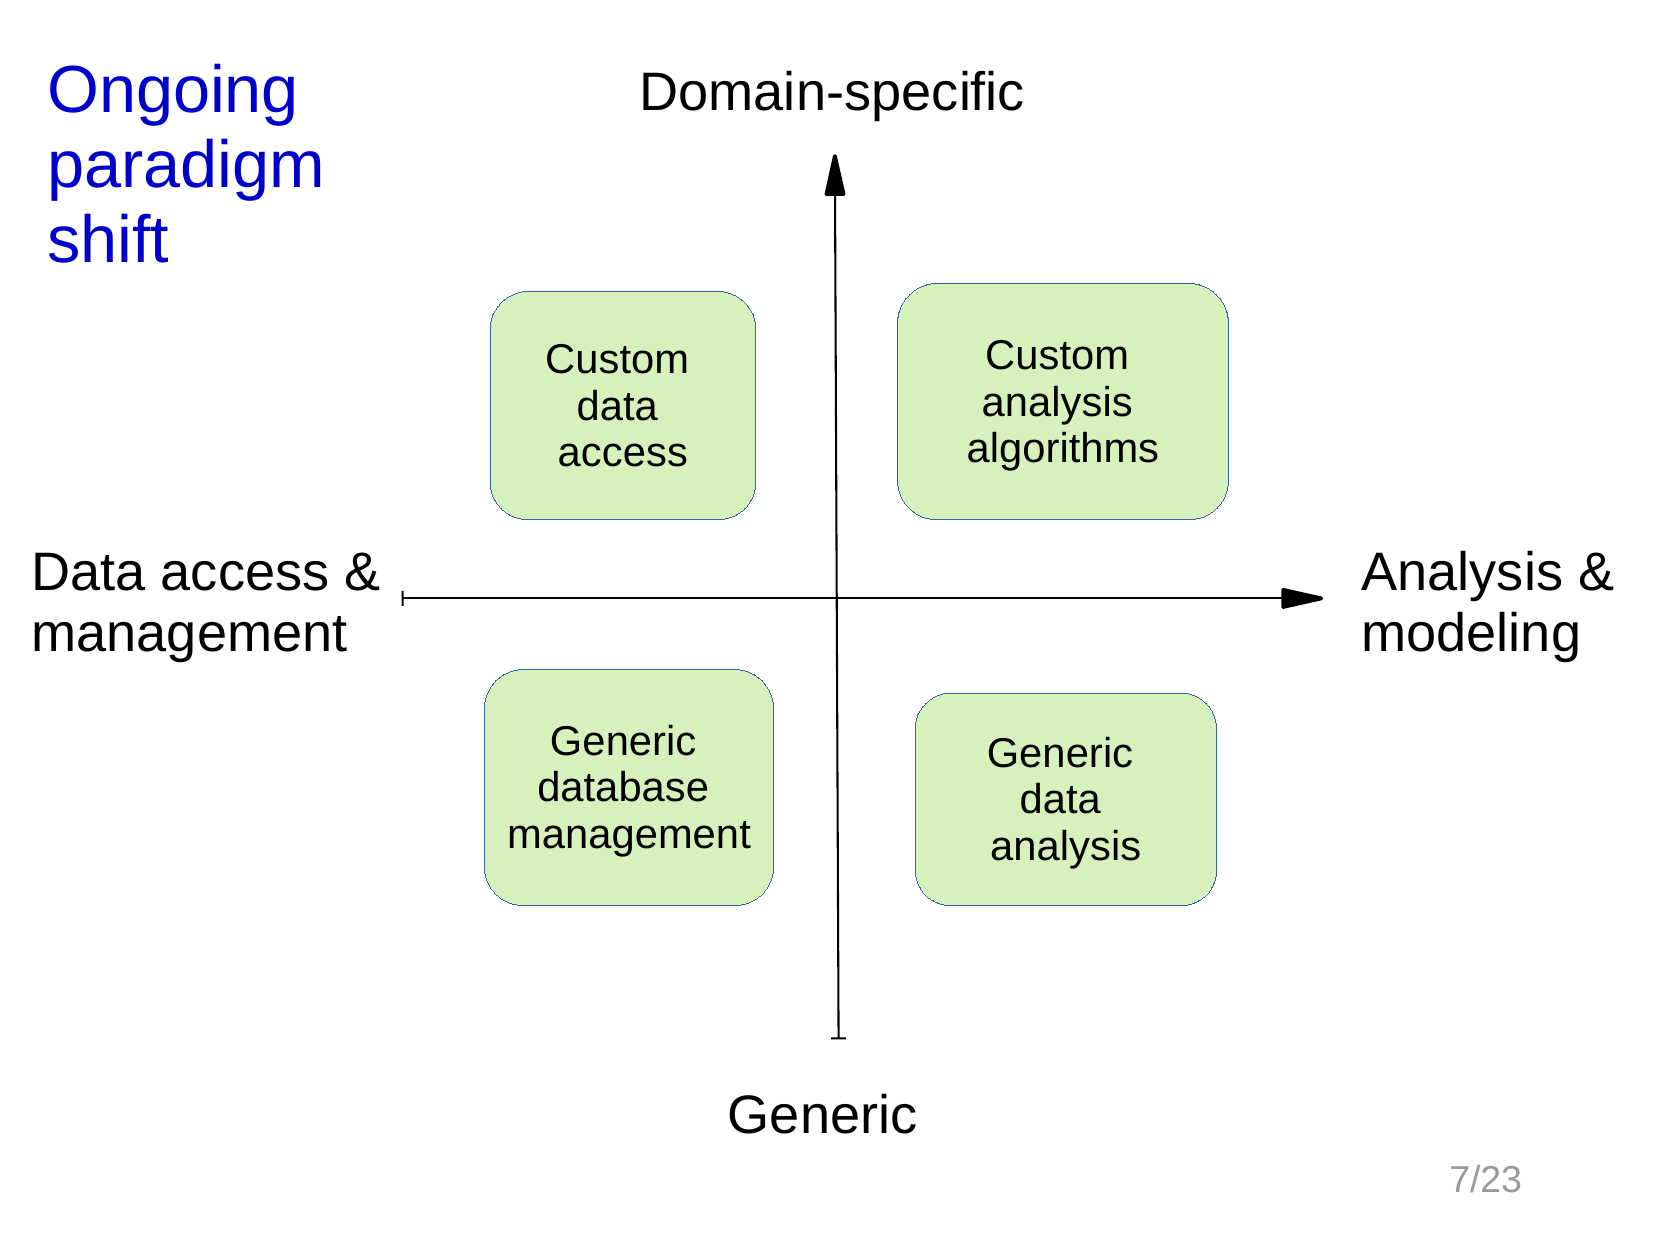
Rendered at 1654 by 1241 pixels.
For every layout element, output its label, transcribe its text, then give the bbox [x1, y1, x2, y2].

title Ongoing paradigm shift [47, 45, 400, 284]
text_box Generic data analysis [915, 693, 1217, 906]
text_box Custom data access [490, 291, 756, 520]
text_box Analysis & modeling [1346, 534, 1636, 716]
text_box <number>/23 [1434, 1151, 1654, 1222]
text_box Data access & management [16, 534, 402, 716]
text_box Generic database management [484, 669, 774, 906]
text_box Custom analysis algorithms [897, 283, 1229, 520]
text_box Generic [713, 1077, 934, 1178]
text_box Domain-specific [624, 53, 1046, 155]
